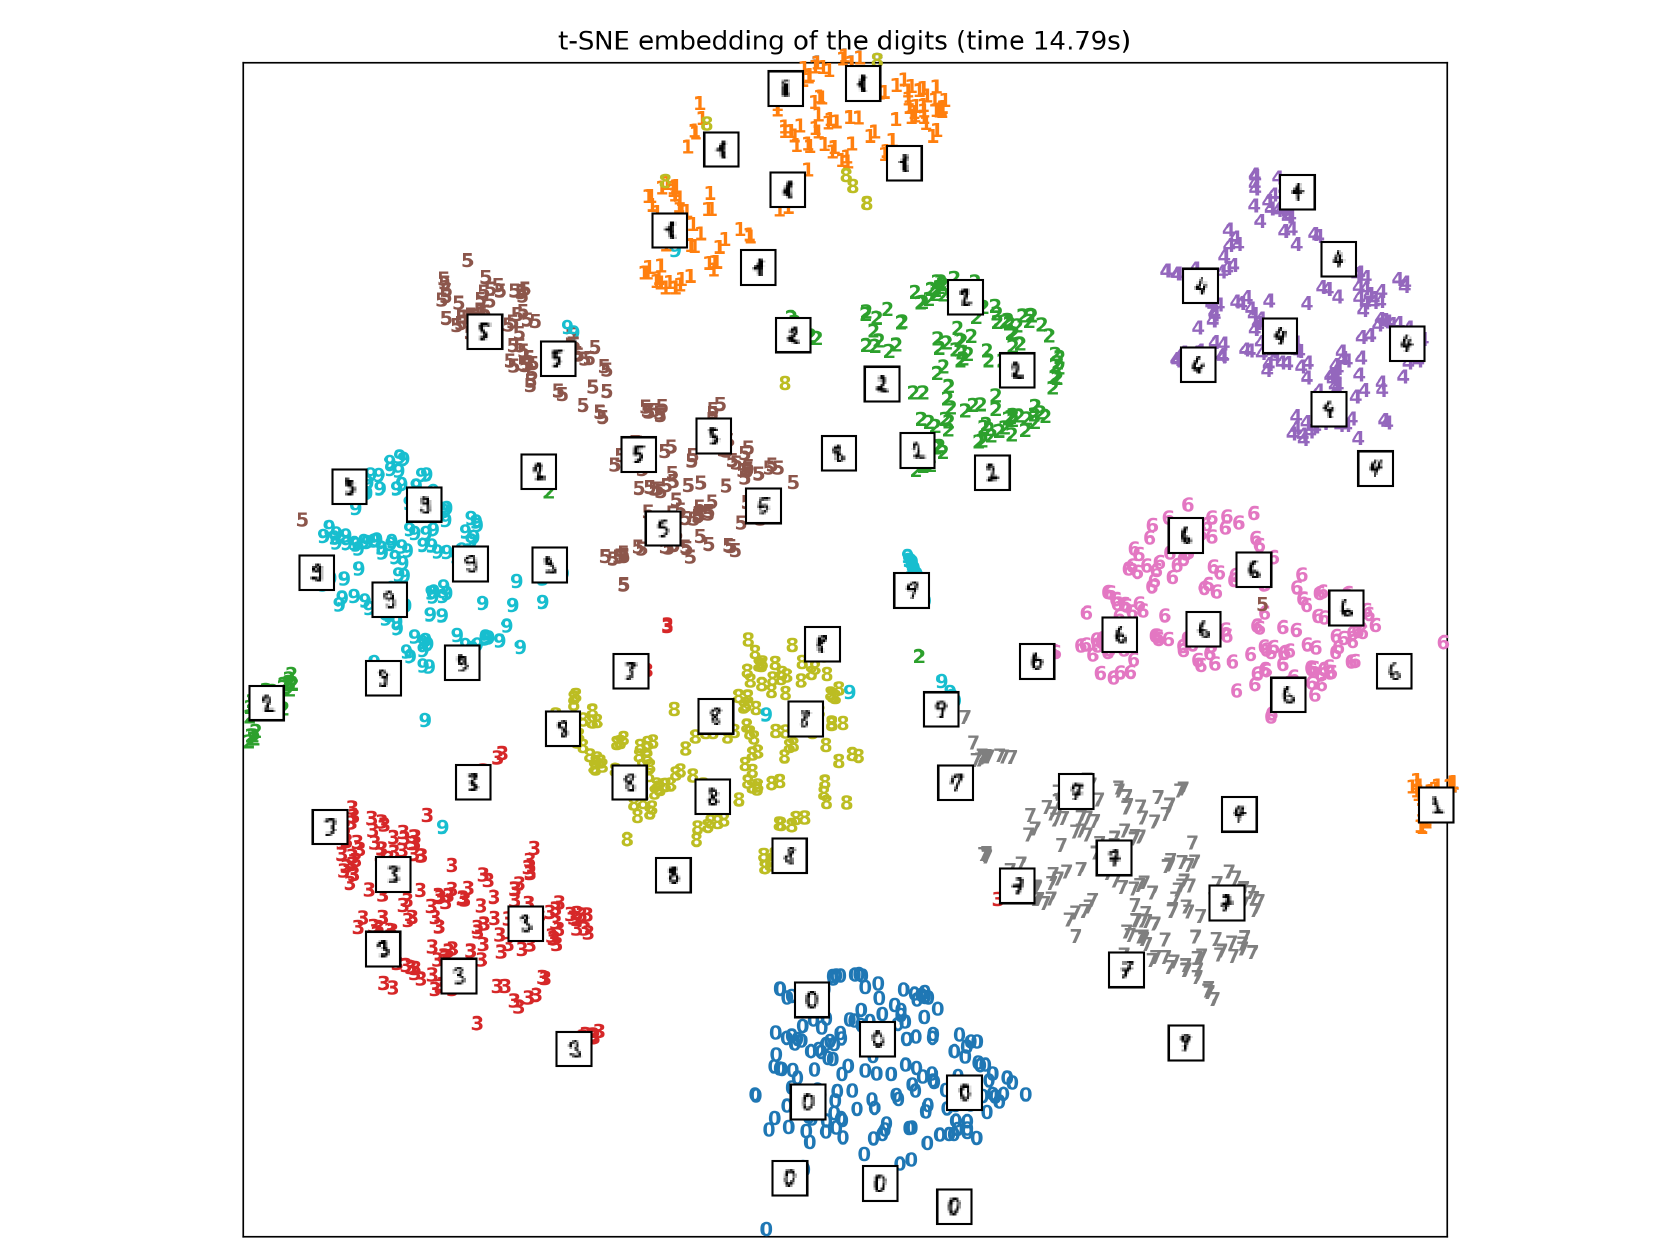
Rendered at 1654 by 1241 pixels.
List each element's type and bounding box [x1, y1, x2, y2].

picture [225, 14, 1475, 1241]
